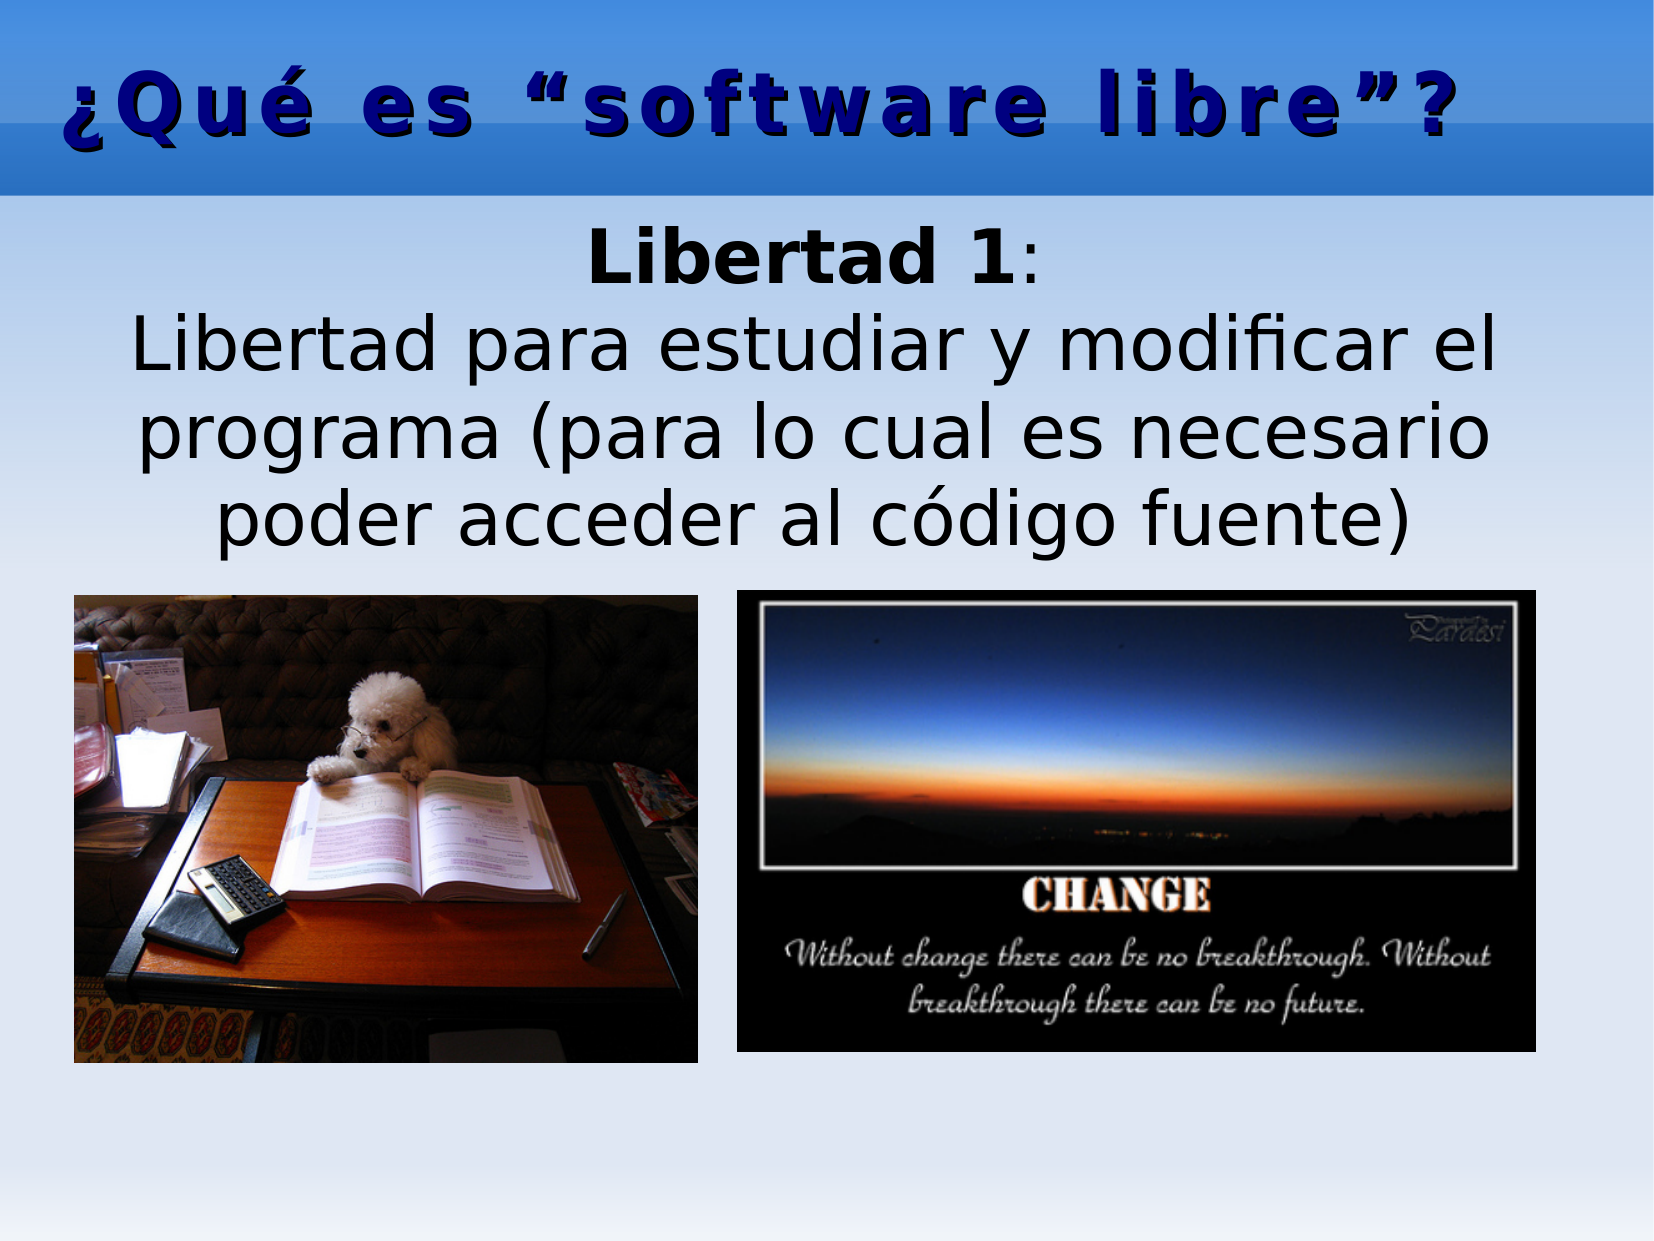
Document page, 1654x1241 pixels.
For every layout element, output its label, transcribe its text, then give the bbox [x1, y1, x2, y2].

picture [0, 0, 1654, 1241]
text_box Libertad 1: Libertad para estudiar y modificar el programa (para lo cual es necesario poder acceder al código fuente) [17, 206, 1613, 571]
title ¿Qué es “software libre”? [59, 29, 1654, 178]
